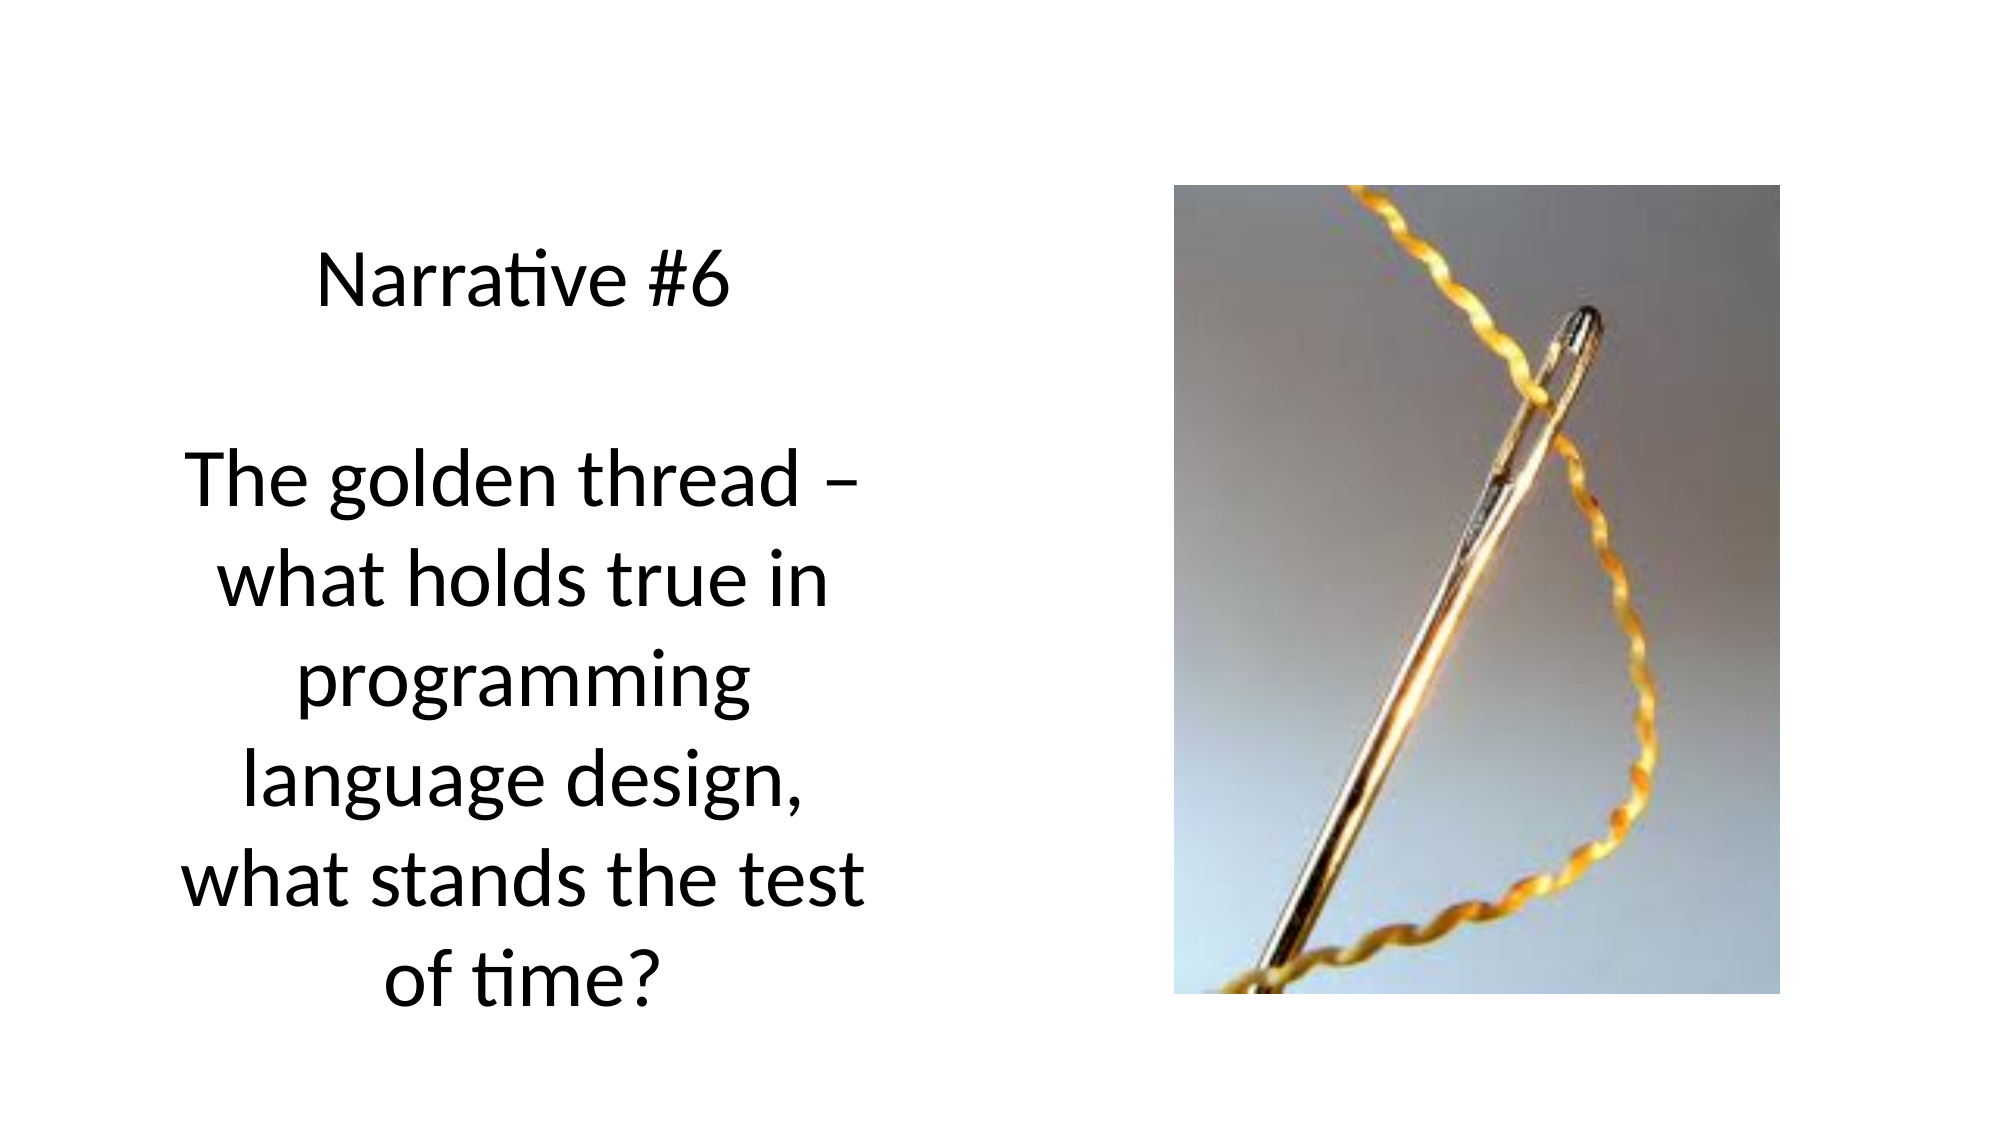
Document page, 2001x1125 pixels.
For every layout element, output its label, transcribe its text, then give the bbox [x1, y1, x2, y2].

text_box Narrative #6 The golden thread – what holds true in programming language design, what stands the test of time? [141, 215, 907, 1039]
picture [1174, 185, 1780, 995]
